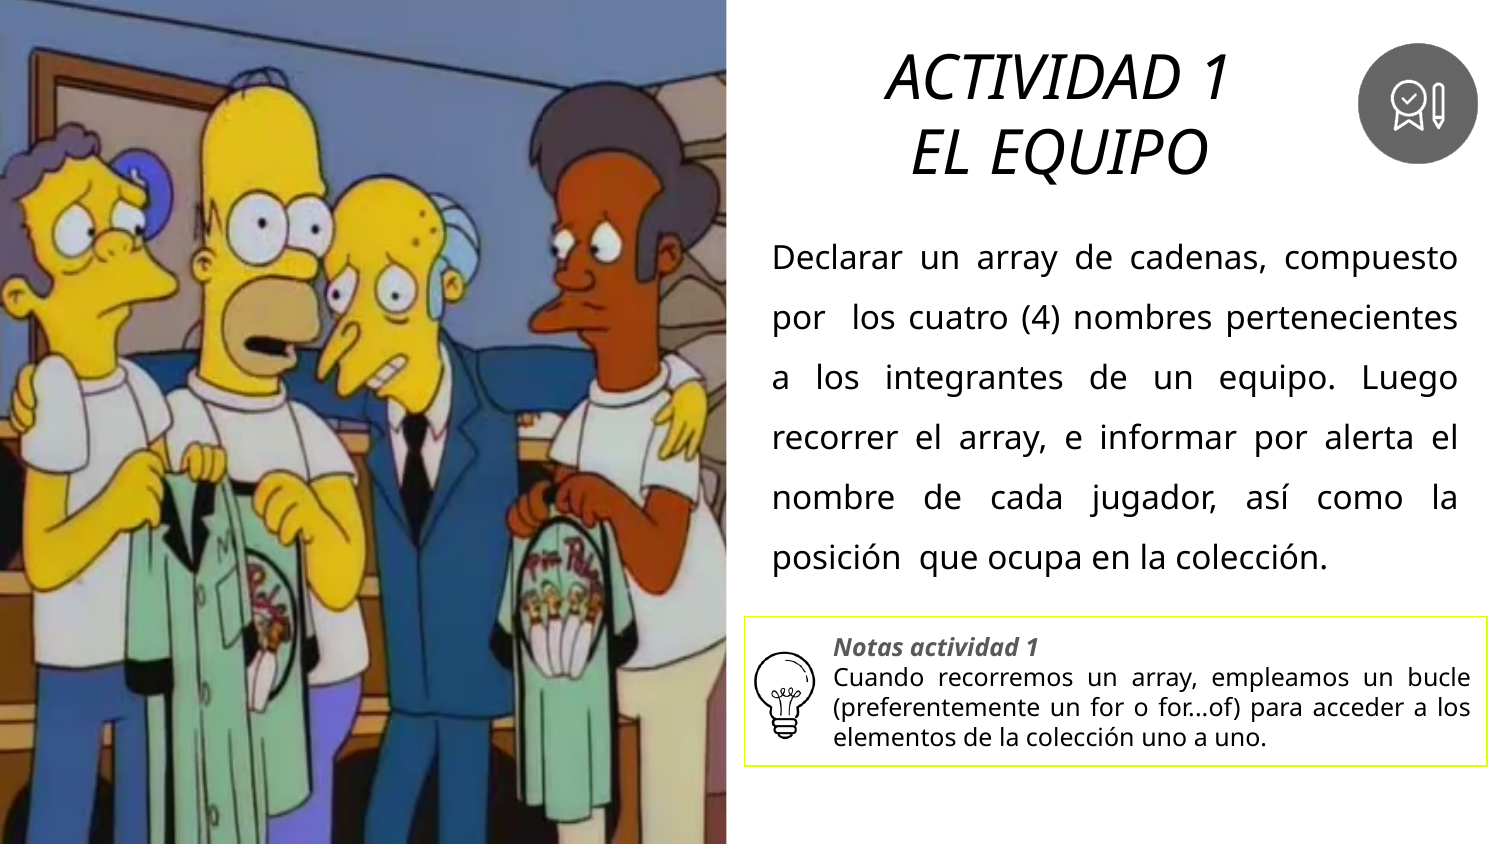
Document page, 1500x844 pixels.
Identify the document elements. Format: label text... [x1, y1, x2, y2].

text_box ACTIVIDAD 1 EL EQUIPO [749, 22, 1371, 185]
picture [0, 0, 727, 844]
picture [1358, 43, 1478, 164]
text_box ACTIVIDAD 1 EL EQUIPO [1031, 134, 1058, 170]
text_box Declarar un array de cadenas, compuesto por los cuatro (4) nombres pertenecientes a los integrantes de un equipo. Luego recorrer el array, e informar por alerta el nombre de cada jugador, así como la posición que ocupa en la colección. [756, 201, 1475, 616]
picture [750, 647, 817, 740]
text_box Notas actividad 1 Cuando recorremos un array, empleamos un bucle (preferentemente un for o for...of) para acceder a los elementos de la colección uno a uno. [744, 616, 1487, 767]
